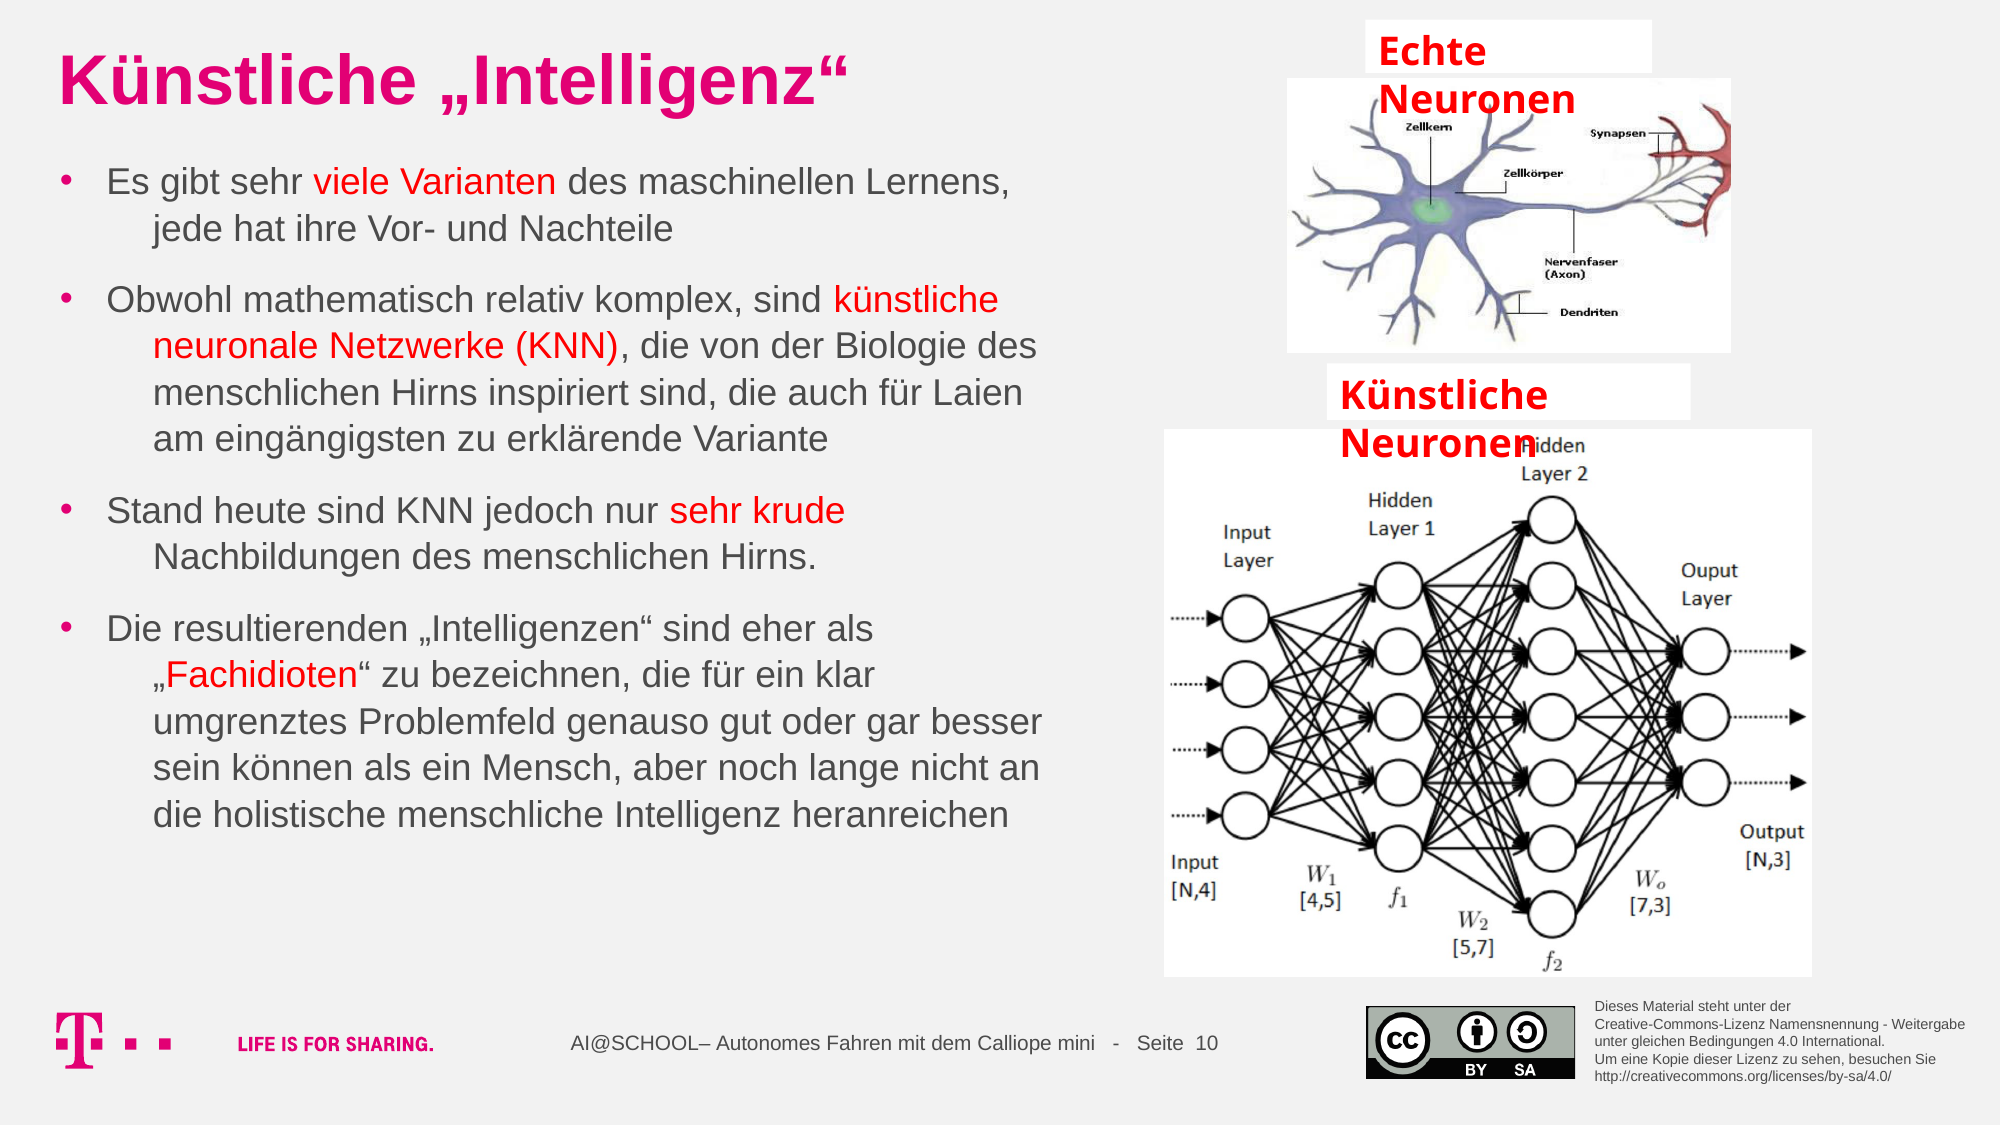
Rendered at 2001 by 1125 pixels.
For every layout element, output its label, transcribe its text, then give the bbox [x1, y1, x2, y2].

text_box Echte Neuronen [1365, 19, 1653, 73]
picture [1351, 429, 1362, 448]
list Es gibt sehr viele Varianten des maschinellen Lernens, jede hat ihre Vor- und Nachteile Obwohl mathematisch relativ komplex, sind künstliche neuronale Netzwerke (KNN), die von der Biologie des menschlichen Hirns inspiriert sind, die auch für Laien am eingängigsten zu erklärende Variante Stand heute sind KNN jedoch nur sehr krude Nachbildungen des menschlichen Hirns. Die resultierenden „Intelligenzen“ sind eher als „Fachidioten“ zu bezeichnen, die für ein klar umgrenztes Problemfeld genauso gut oder gar besser sein können als ein Mensch, aber noch lange nicht an die holistische menschliche Intelligenz heranreichen [59, 155, 1055, 856]
picture [1164, 429, 1812, 977]
picture [1287, 78, 1731, 353]
title Künstliche „Intelligenz“ [0, 43, 1888, 132]
text_box Künstliche Neuronen [1326, 363, 1691, 420]
